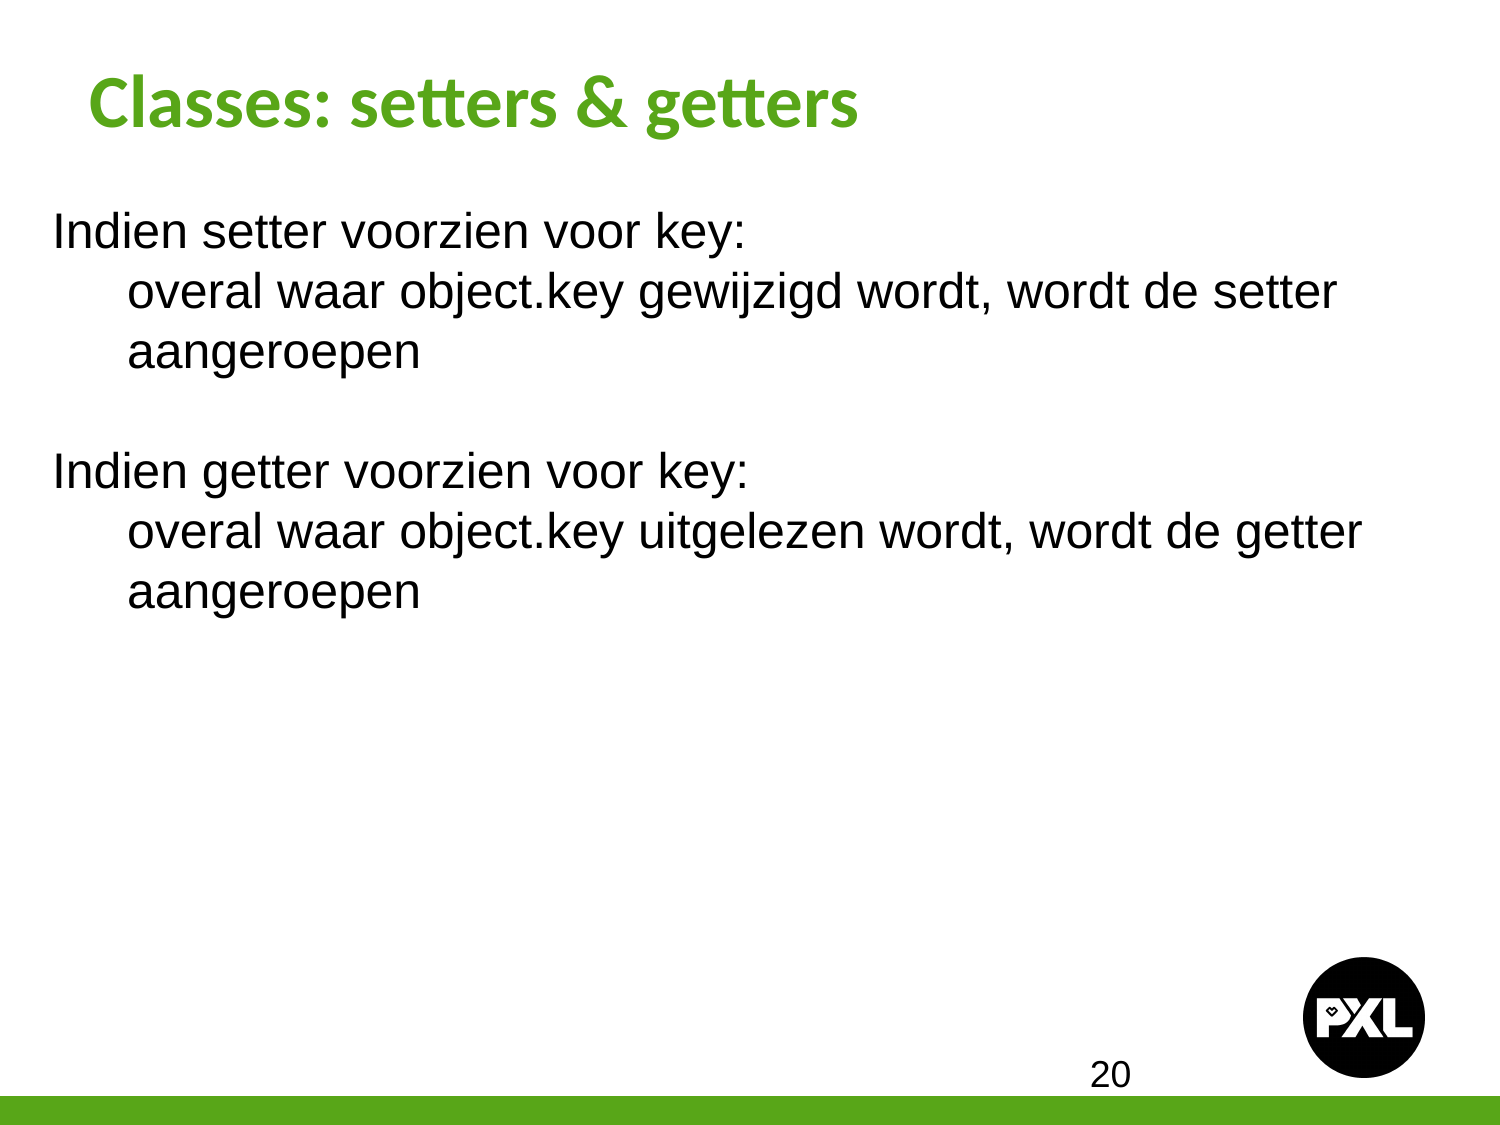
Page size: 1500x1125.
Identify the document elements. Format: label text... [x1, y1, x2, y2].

picture [1303, 957, 1425, 1078]
text_box <number> [1074, 1042, 1304, 1103]
text_box Classes: setters & getters [75, 45, 1425, 184]
text_box Indien setter voorzien voor key: overal waar object.key gewijzigd wordt, wordt de setter aangeroepen Indien getter voorzien voor key: overal waar object.key uitgelezen wordt, wordt de getter aangeroepen [37, 184, 1500, 689]
